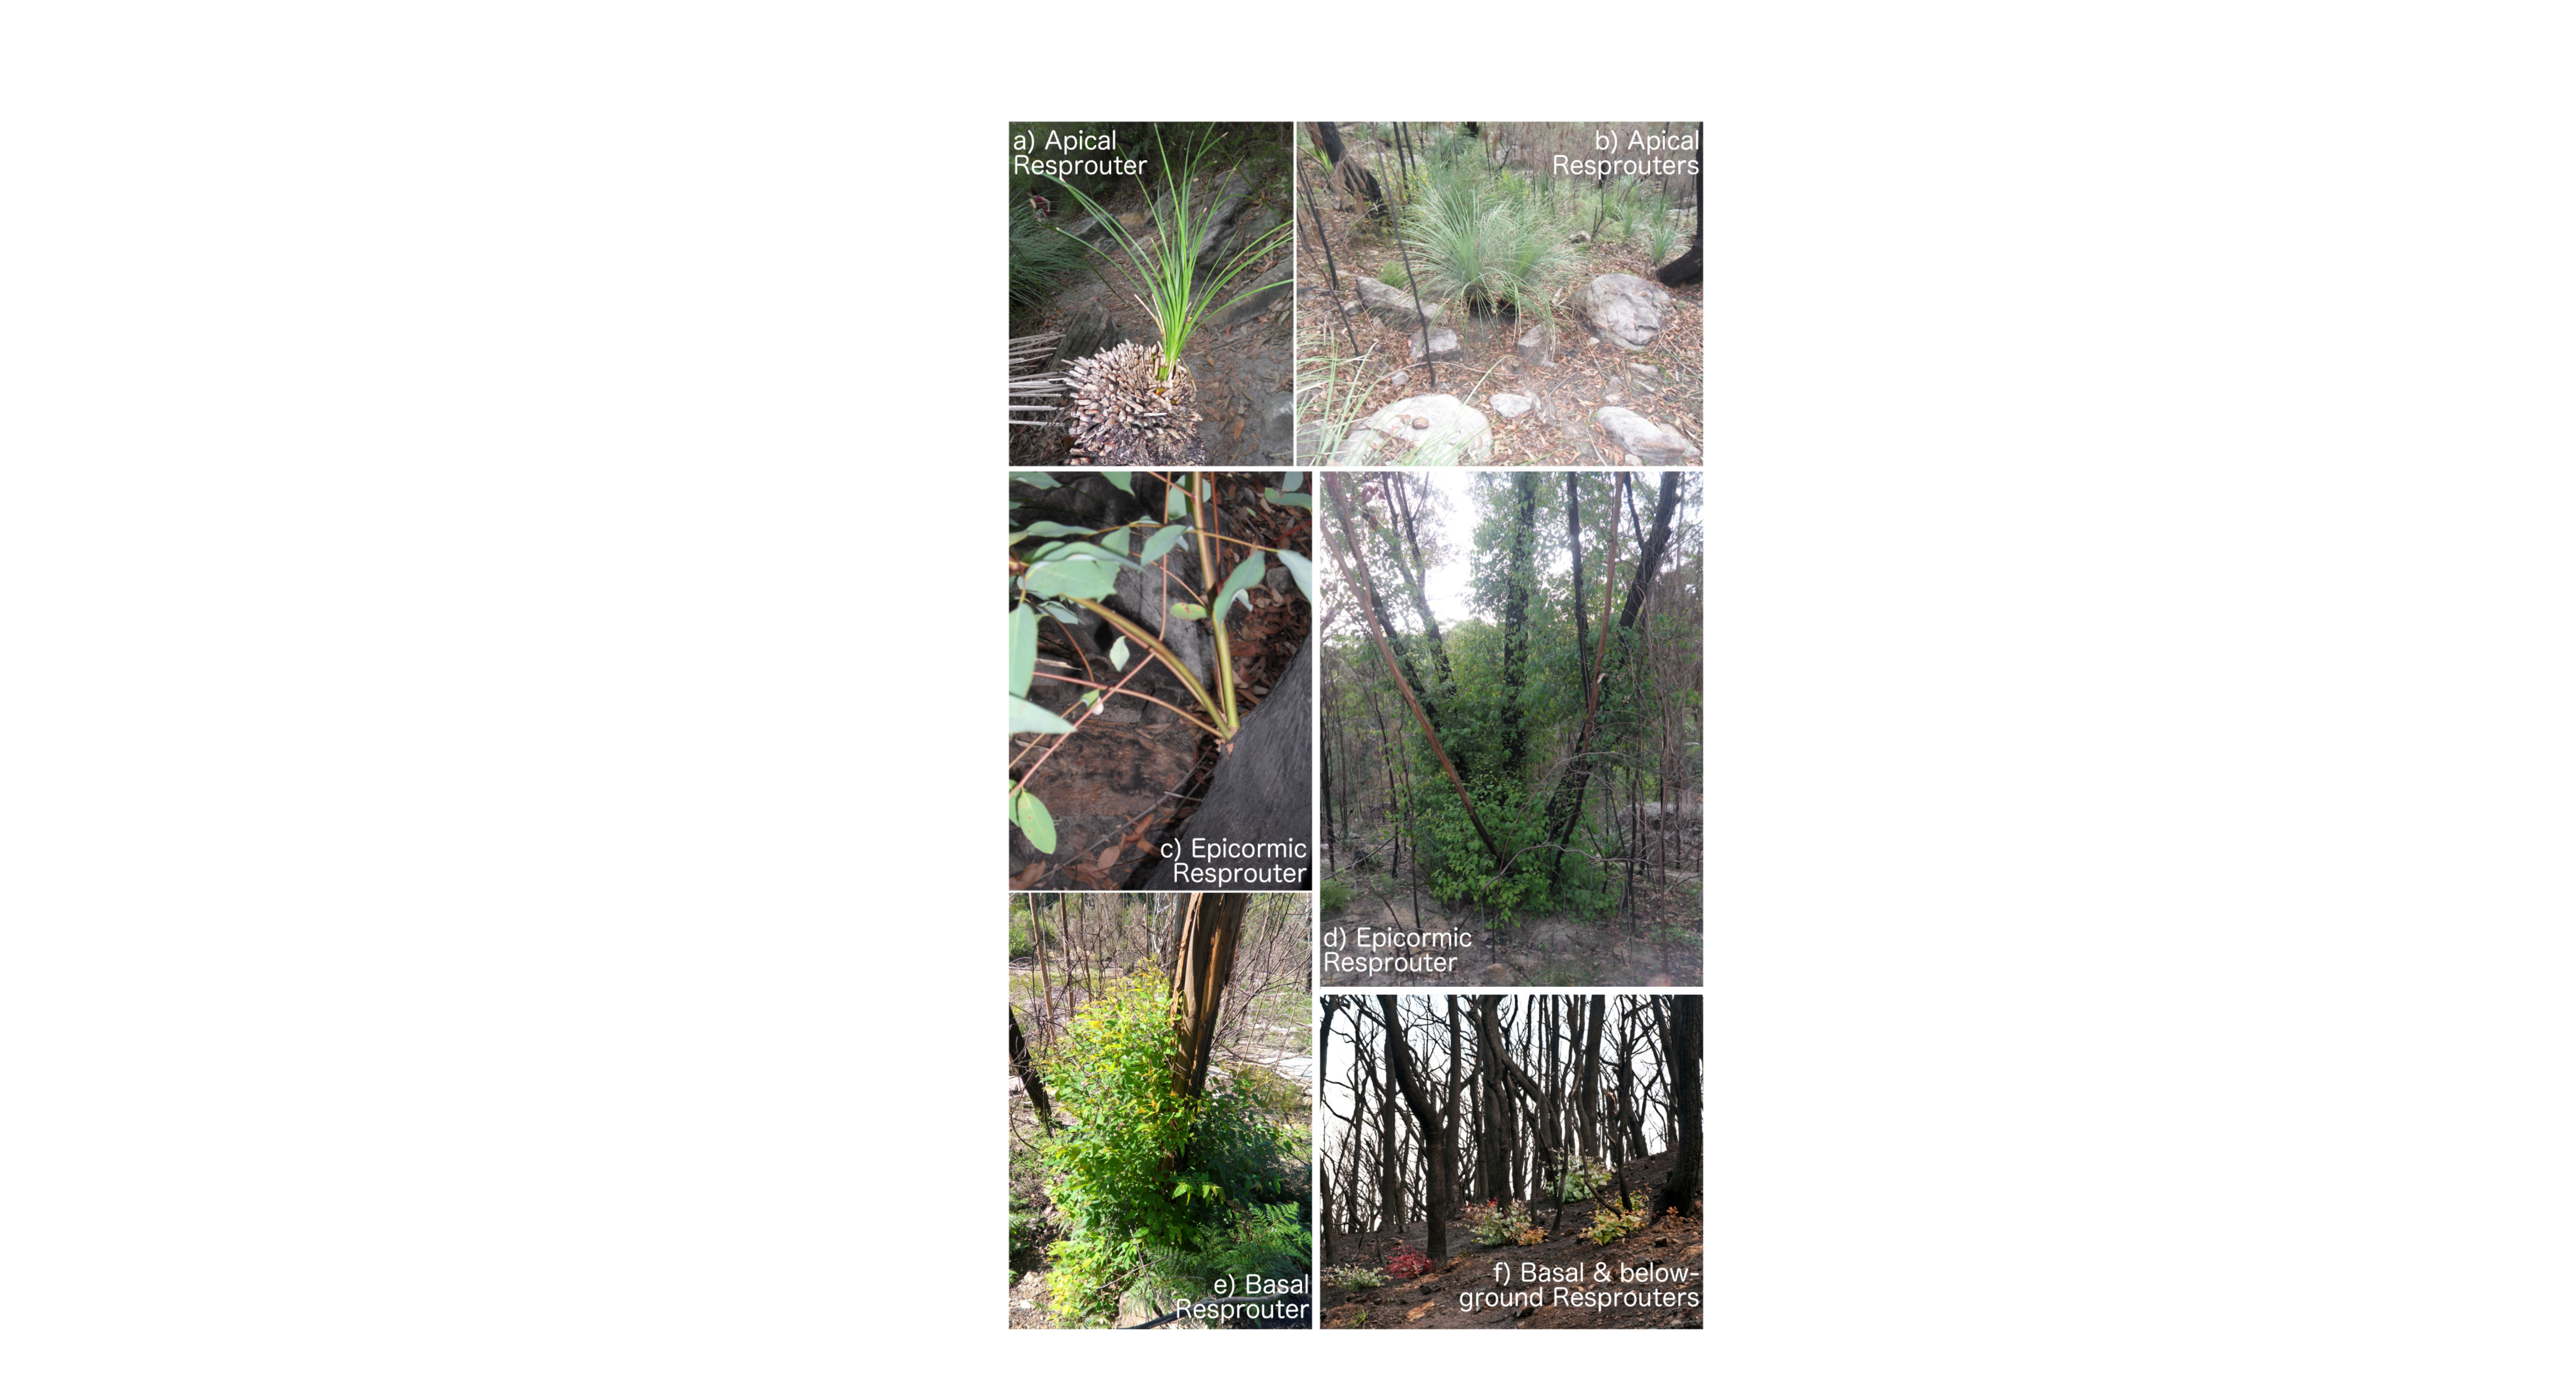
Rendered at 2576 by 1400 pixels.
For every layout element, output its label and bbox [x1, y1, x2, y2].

picture [985, 113, 1720, 1344]
